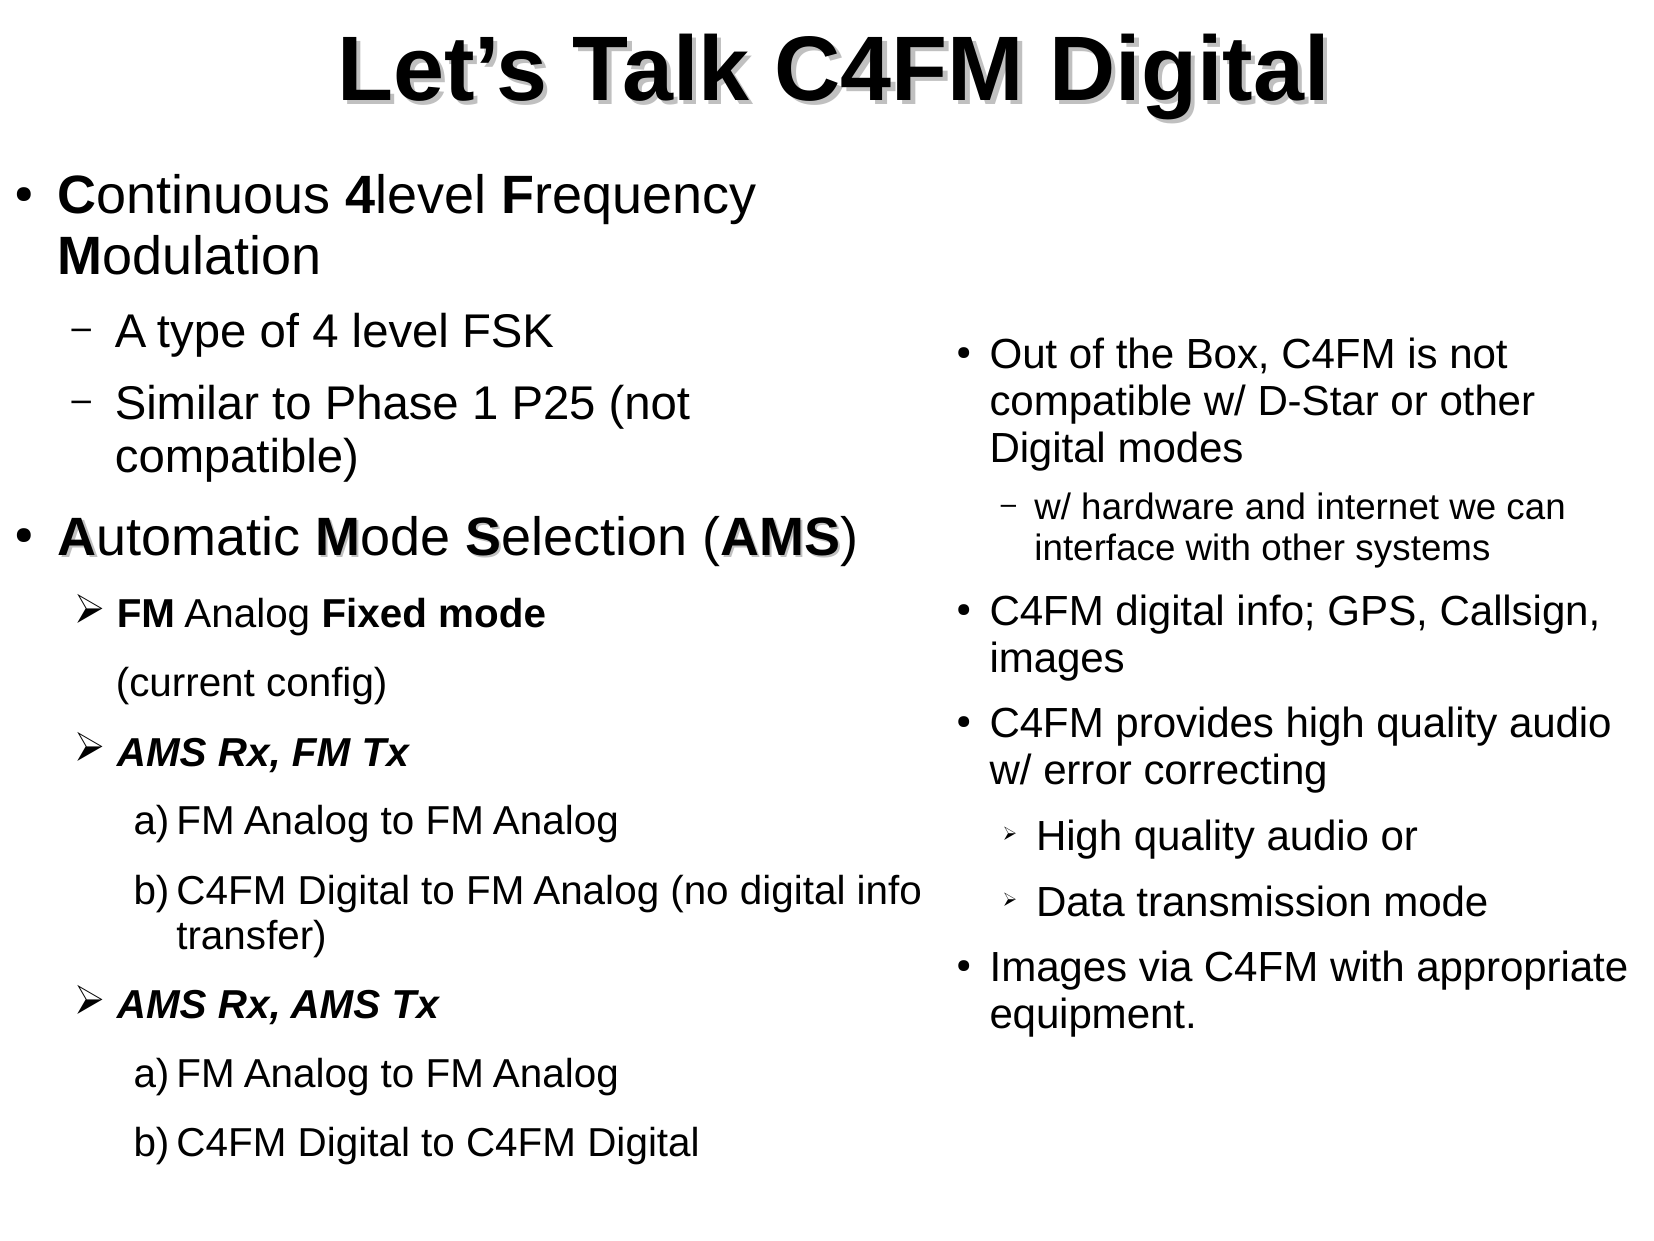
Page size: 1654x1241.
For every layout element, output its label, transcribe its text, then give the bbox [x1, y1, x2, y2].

list Out of the Box, C4FM is not compatible w/ D-Star or other Digital modes w/ hardware and internet we can interface with other systems C4FM digital info; GPS, Callsign, images C4FM provides high quality audio w/ error correcting High quality audio or Data transmission mode Images via C4FM with appropriate equipment. [945, 330, 1636, 1051]
list Continuous 4level Frequency Modulation A type of 4 level FSK Similar to Phase 1 P25 (not compatible) Automatic Mode Selection (AMS) FM Analog Fixed mode (current config) AMS Rx, FM Tx FM Analog to FM Analog C4FM Digital to FM Analog (no digital info transfer) AMS Rx, AMS Tx FM Analog to FM Analog C4FM Digital to C4FM Digital [0, 165, 946, 1171]
title Let’s Talk C4FM Digital [90, 17, 1579, 121]
